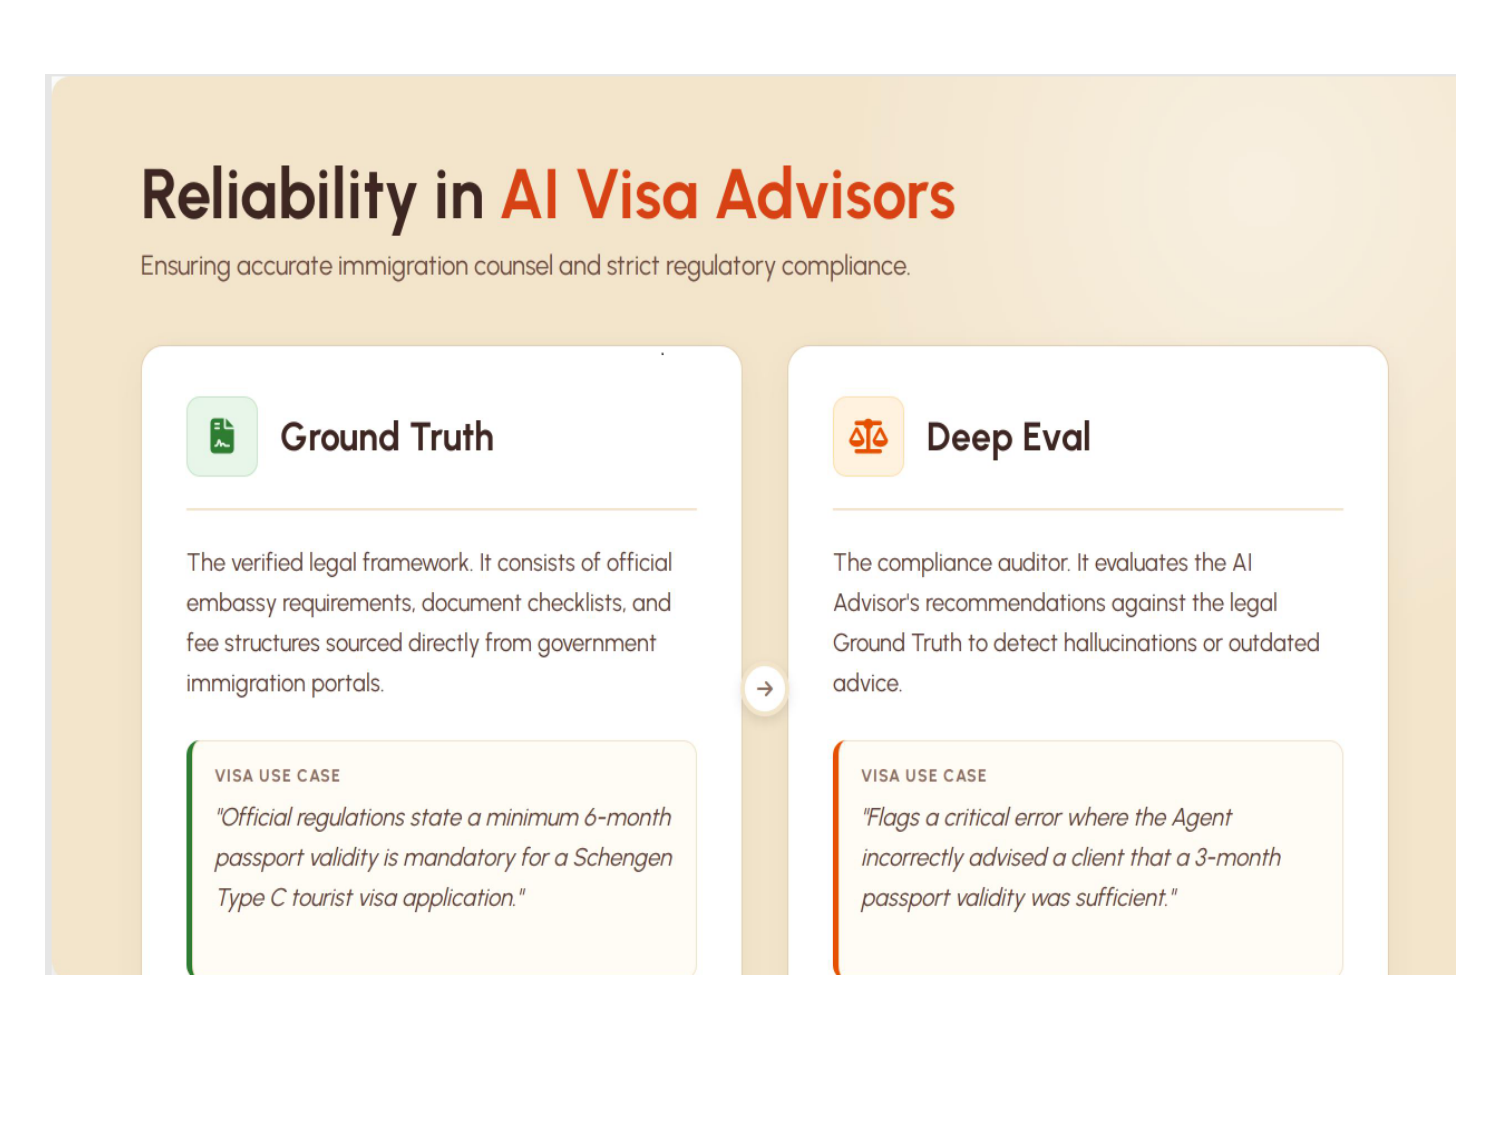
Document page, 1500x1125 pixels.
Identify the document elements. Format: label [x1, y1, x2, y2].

picture [45, 74, 1456, 976]
